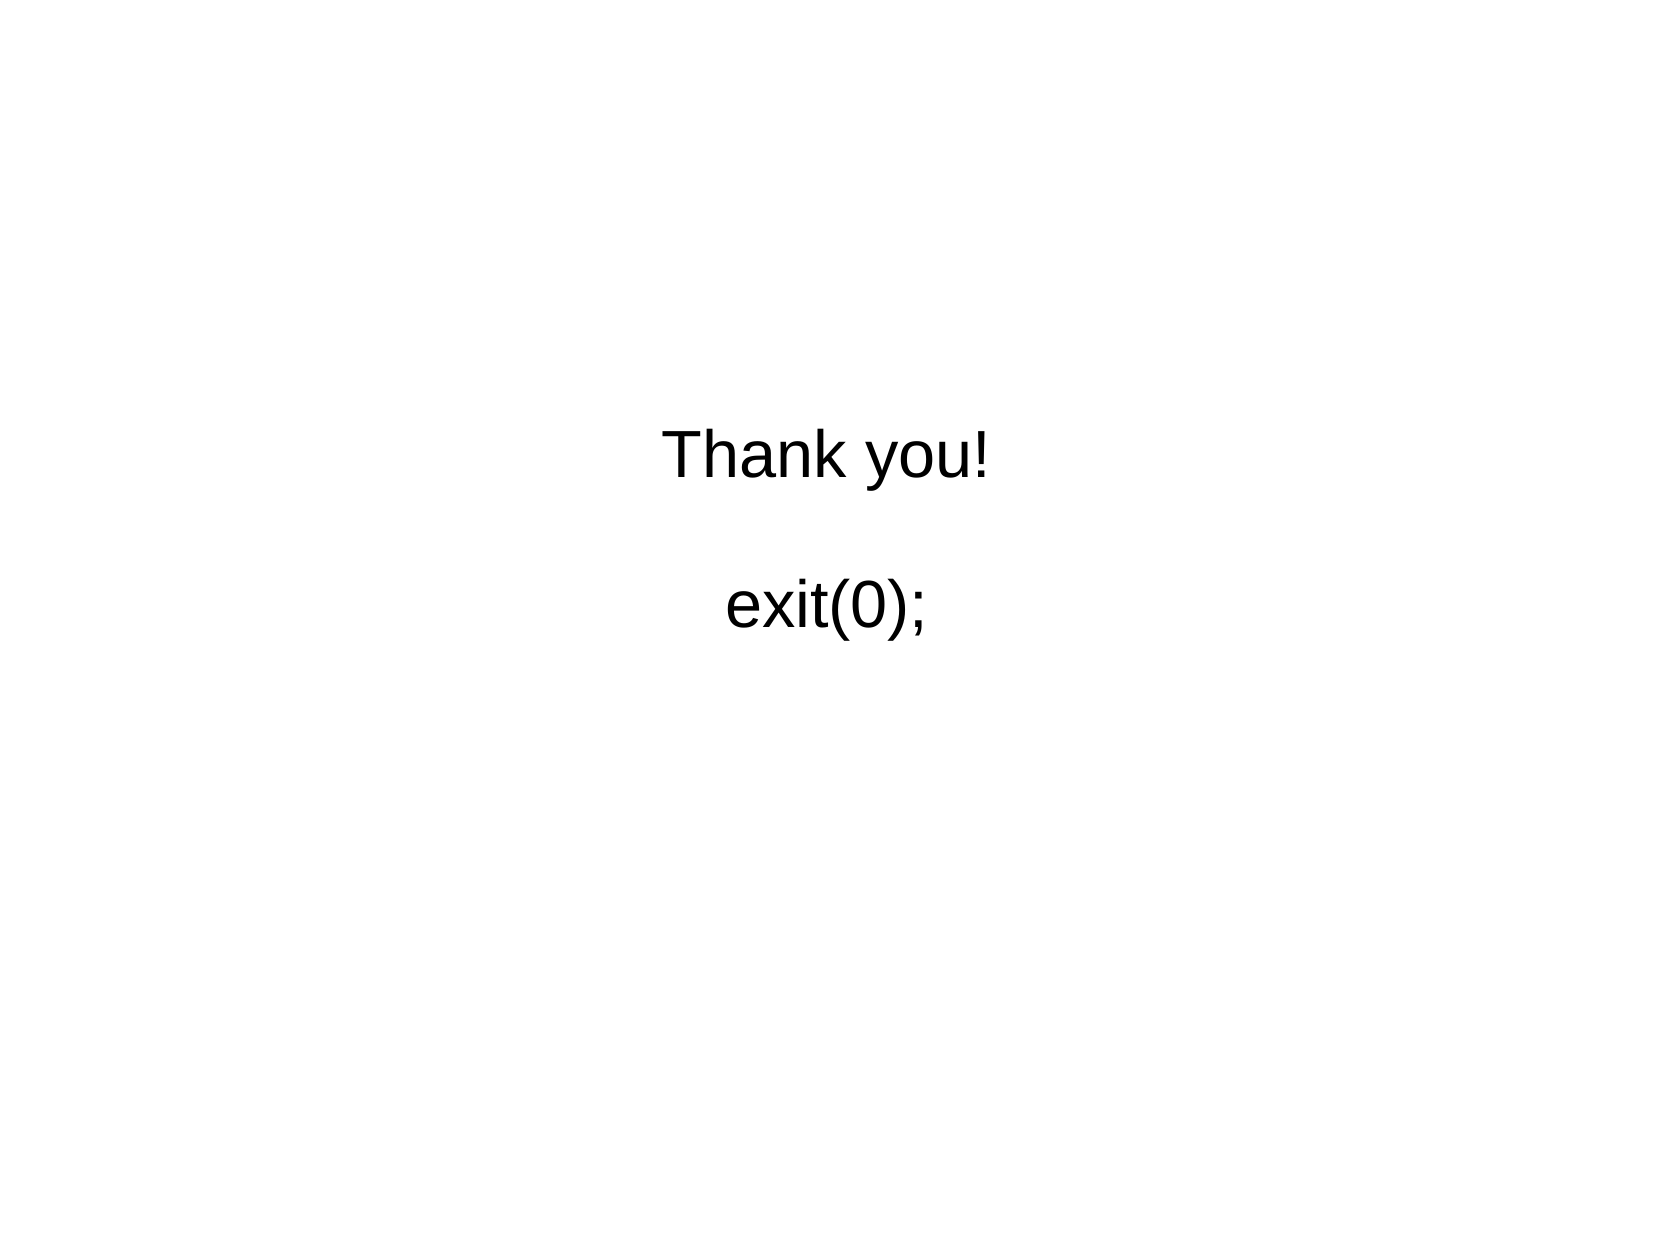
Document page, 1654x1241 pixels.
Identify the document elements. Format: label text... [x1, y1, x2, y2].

subtitle Thank you! exit(0); [82, 49, 1571, 1010]
